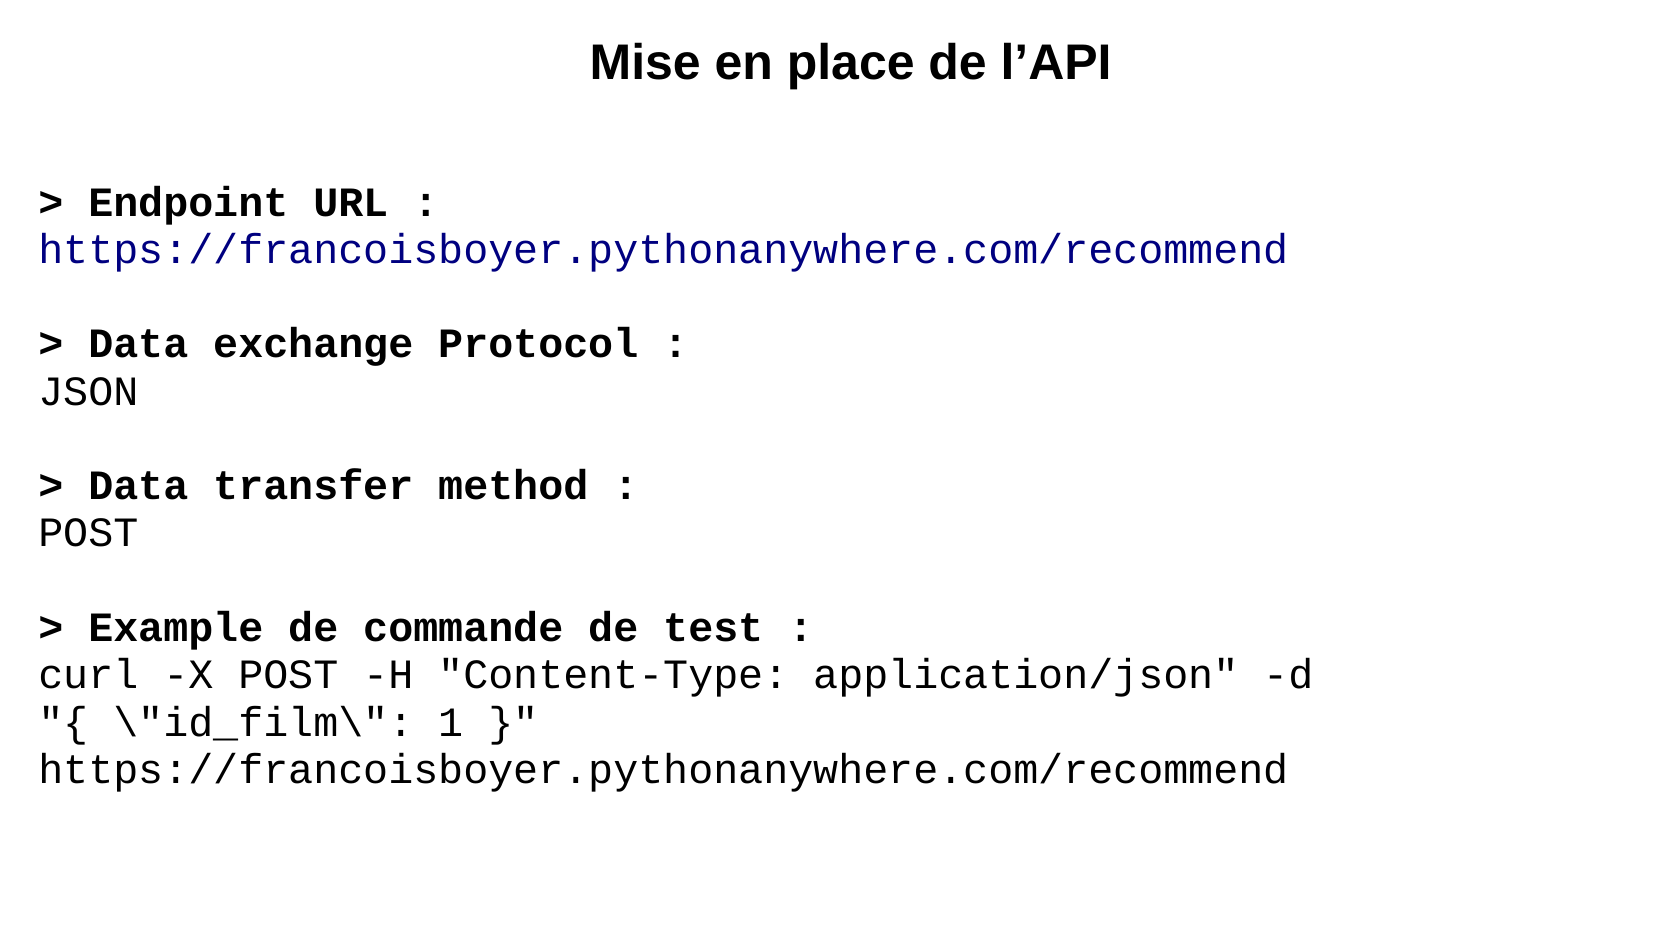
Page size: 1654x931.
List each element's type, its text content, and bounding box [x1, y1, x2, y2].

text_box > Endpoint URL : https://francoisboyer.pythonanywhere.com/recommend > Data exchange Protocol : JSON > Data transfer method : POST > Example de commande de test : curl -X POST -H "Content-Type: application/json" -d "{ \"id_film\": 1 }" https://francoisboyer.pythonanywhere.com/recommend [23, 174, 1595, 851]
text_box Mise en place de l’API [249, 27, 1453, 154]
